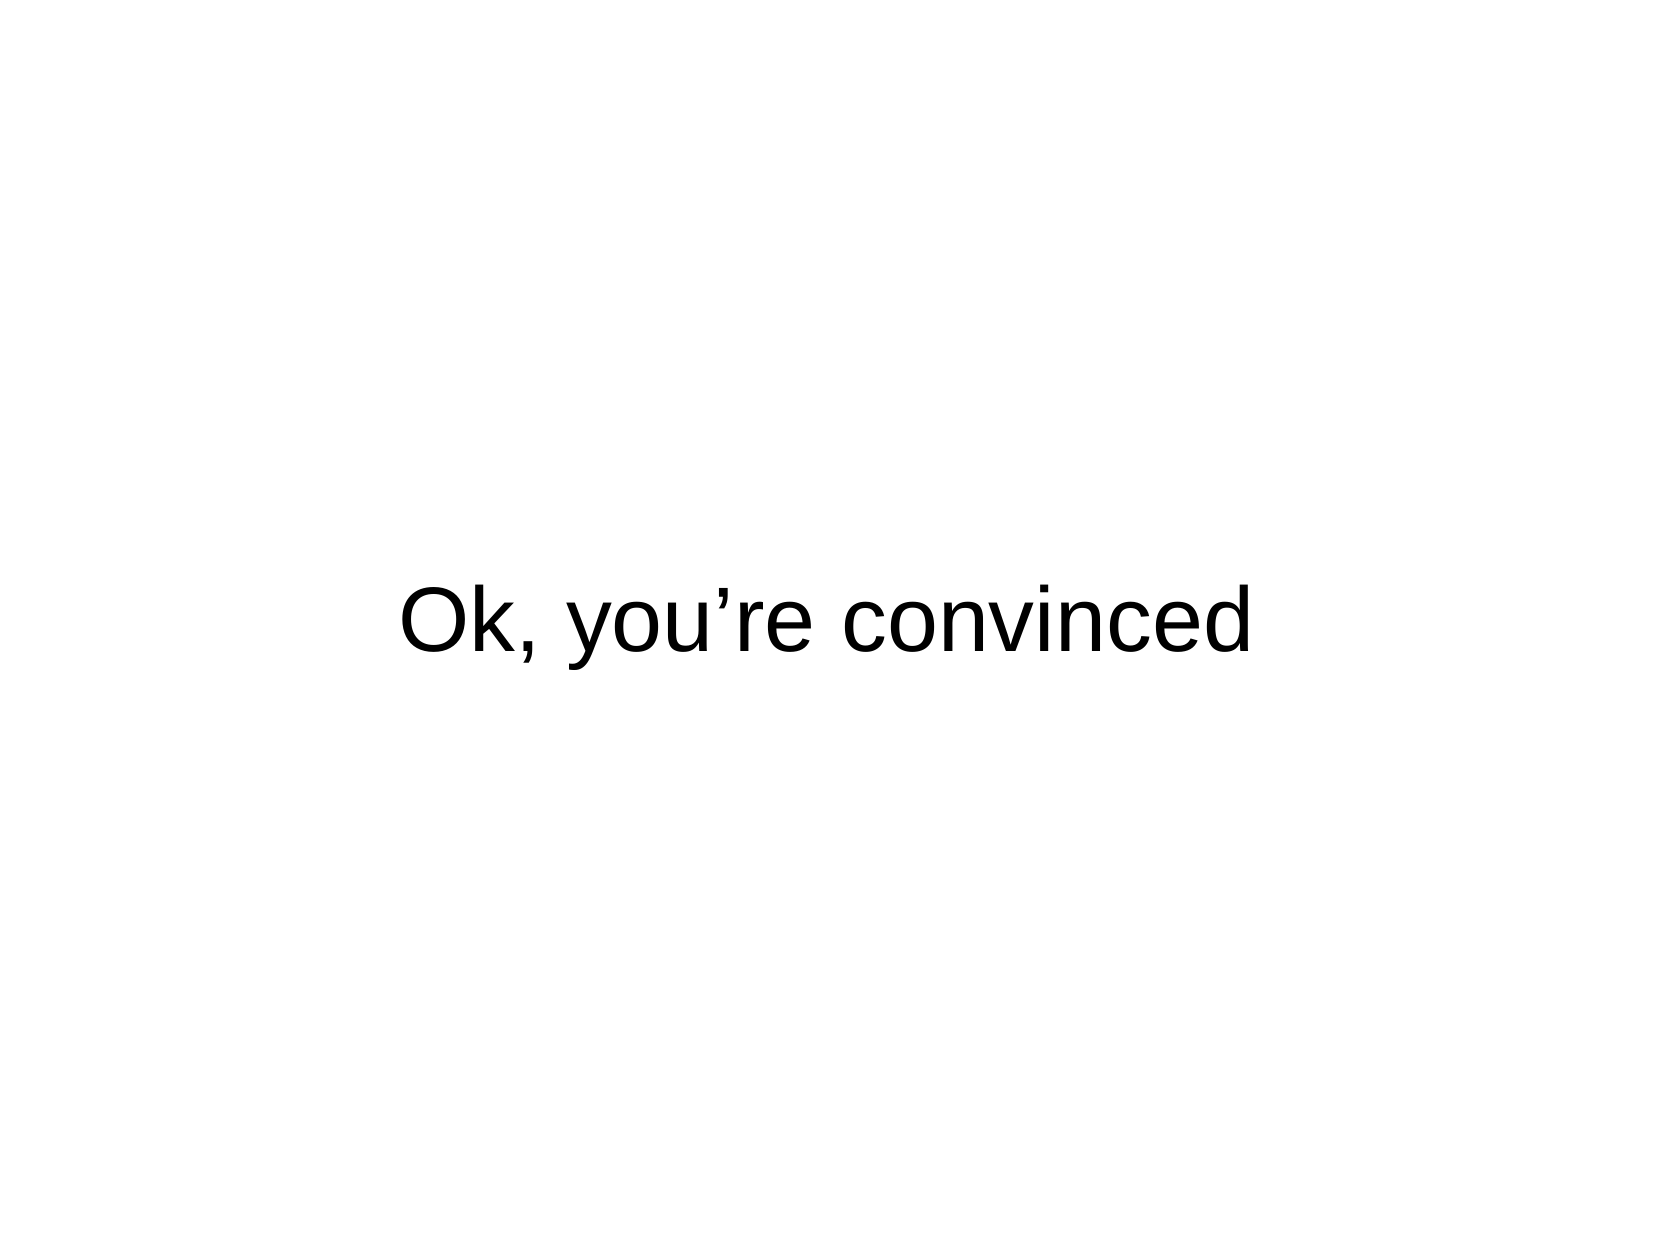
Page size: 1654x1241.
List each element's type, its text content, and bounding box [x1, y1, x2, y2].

title Ok, you’re convinced [82, 516, 1571, 724]
